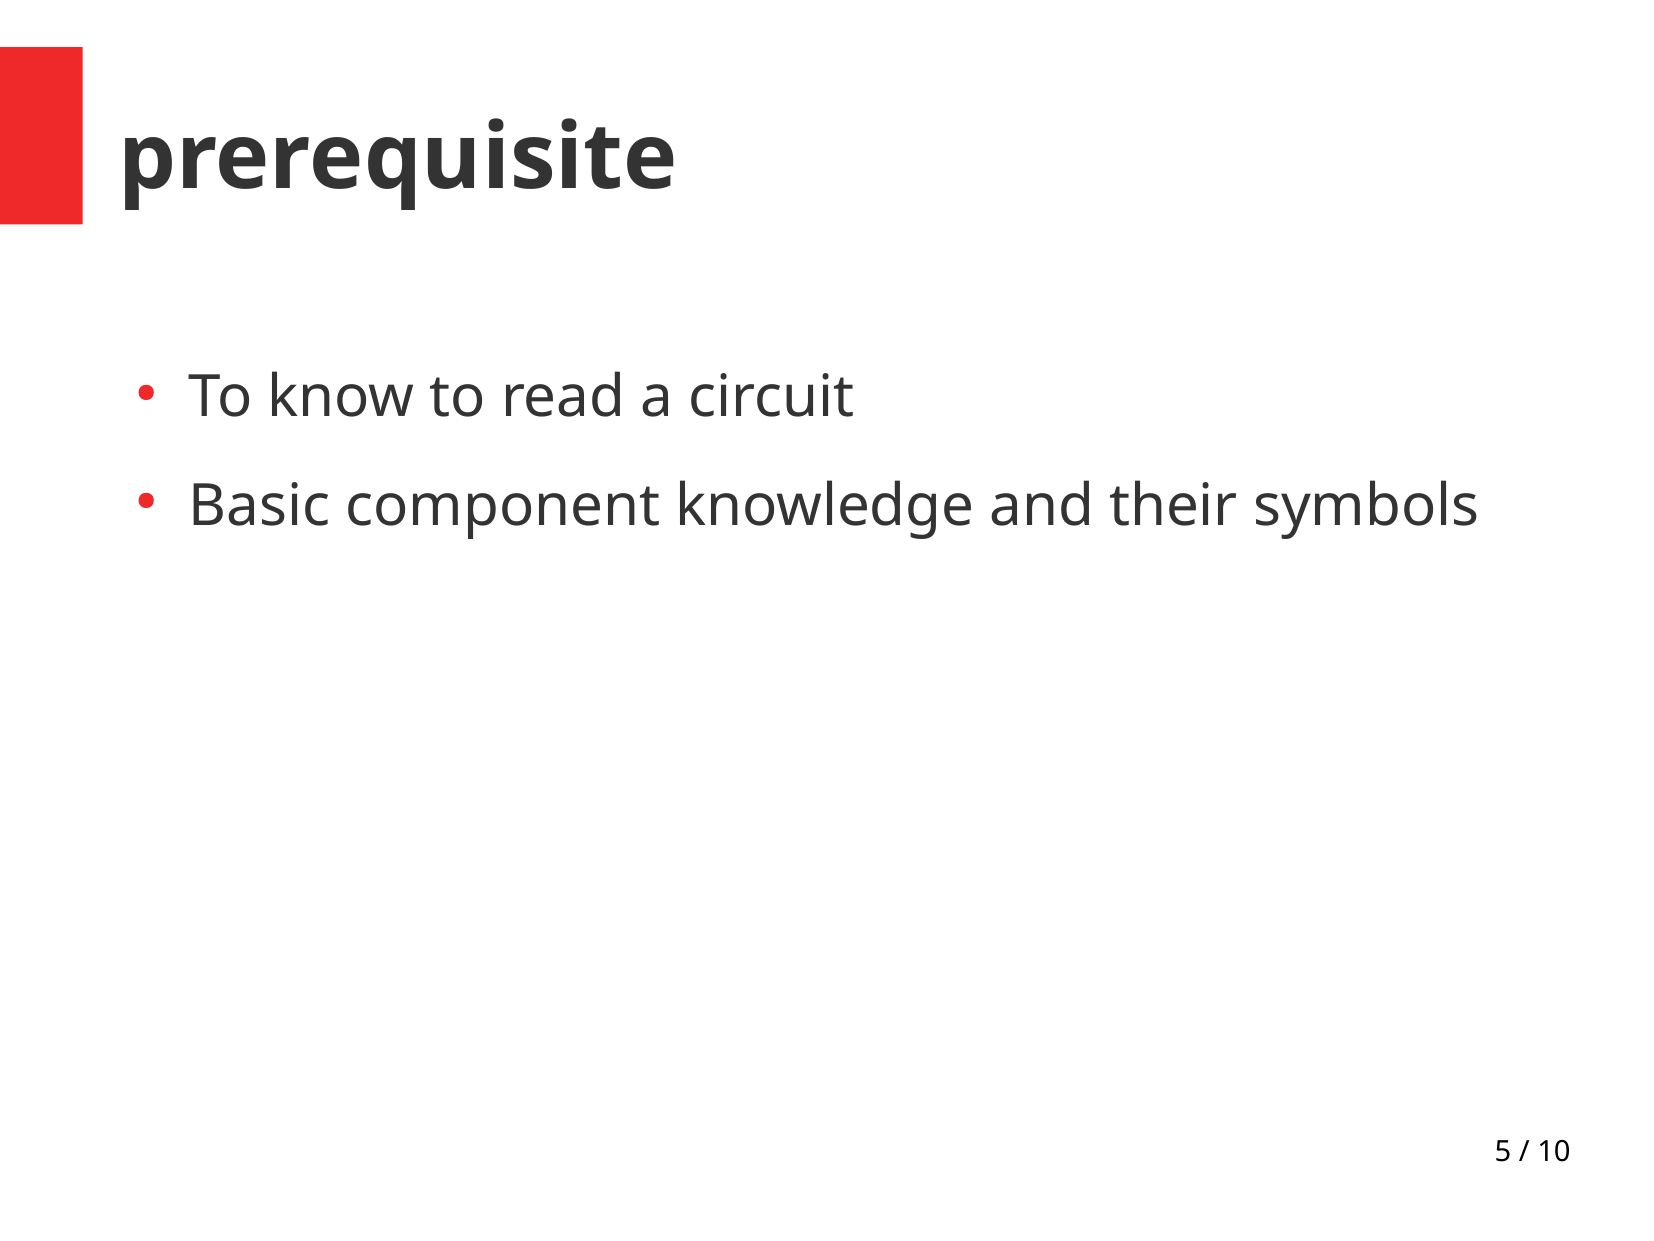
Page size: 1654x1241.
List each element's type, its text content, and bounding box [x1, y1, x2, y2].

list To know to read a circuit Basic component knowledge and their symbols [118, 354, 1536, 1074]
title prerequisite [118, 49, 1571, 257]
